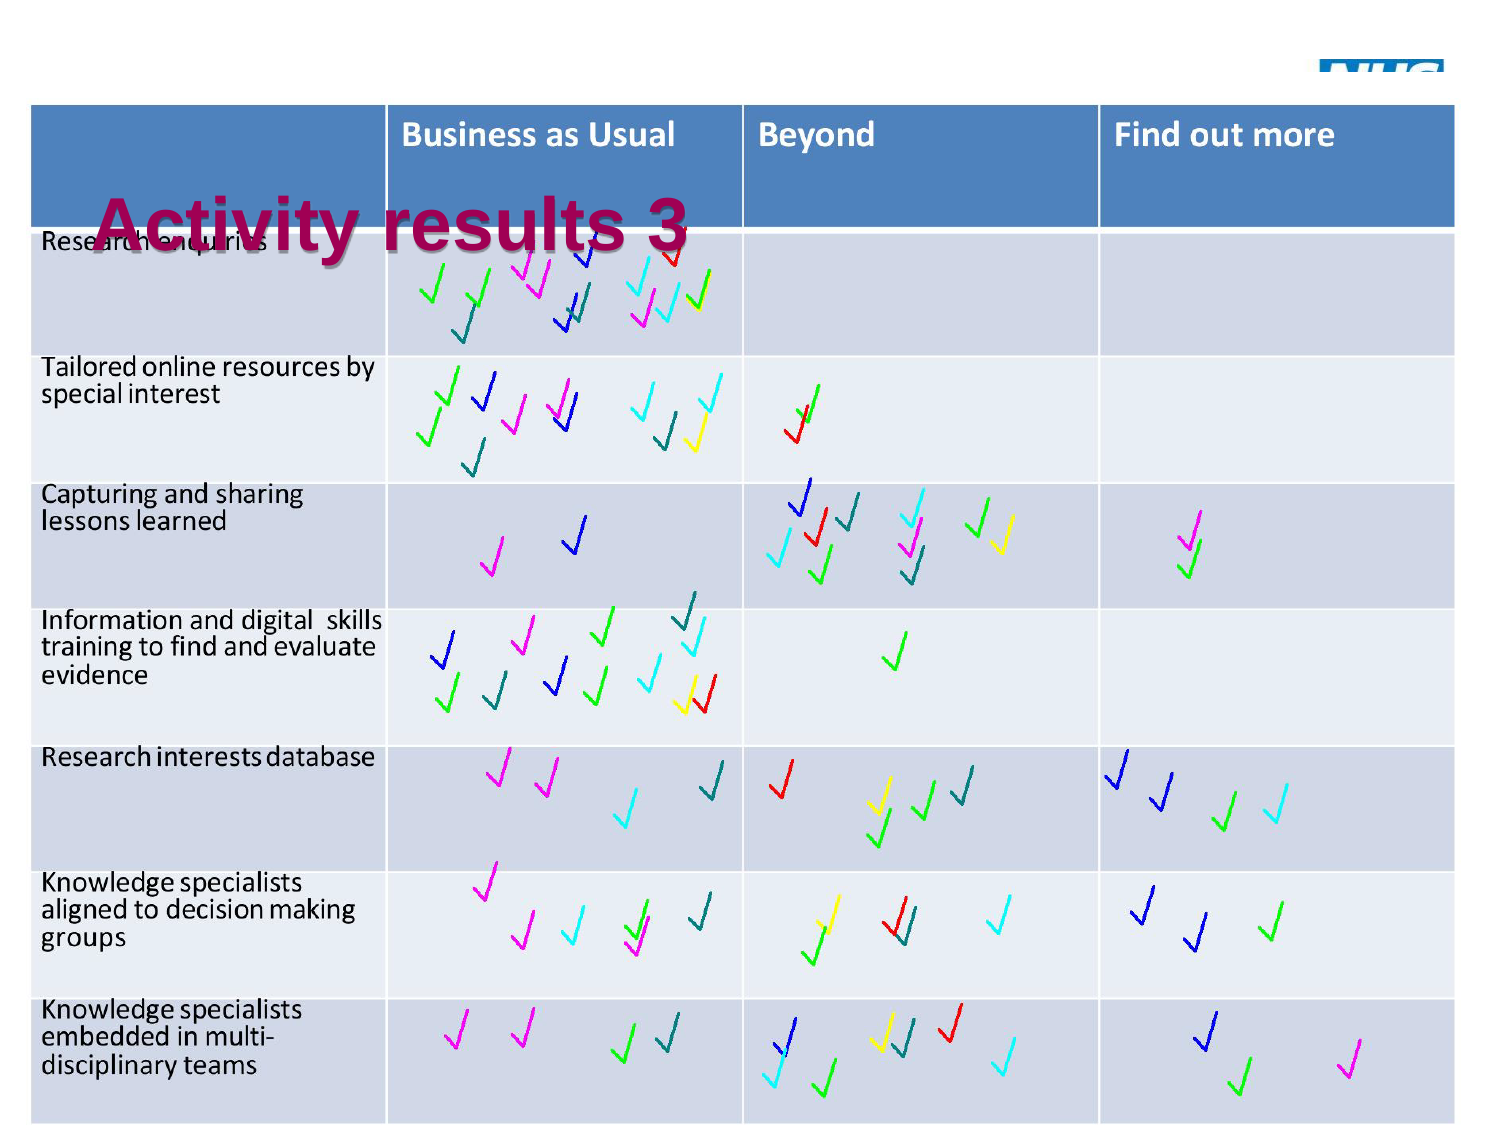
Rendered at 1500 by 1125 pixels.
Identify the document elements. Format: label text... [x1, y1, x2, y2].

picture [0, 72, 1500, 1125]
title Activity results 3 [31, 0, 1307, 112]
